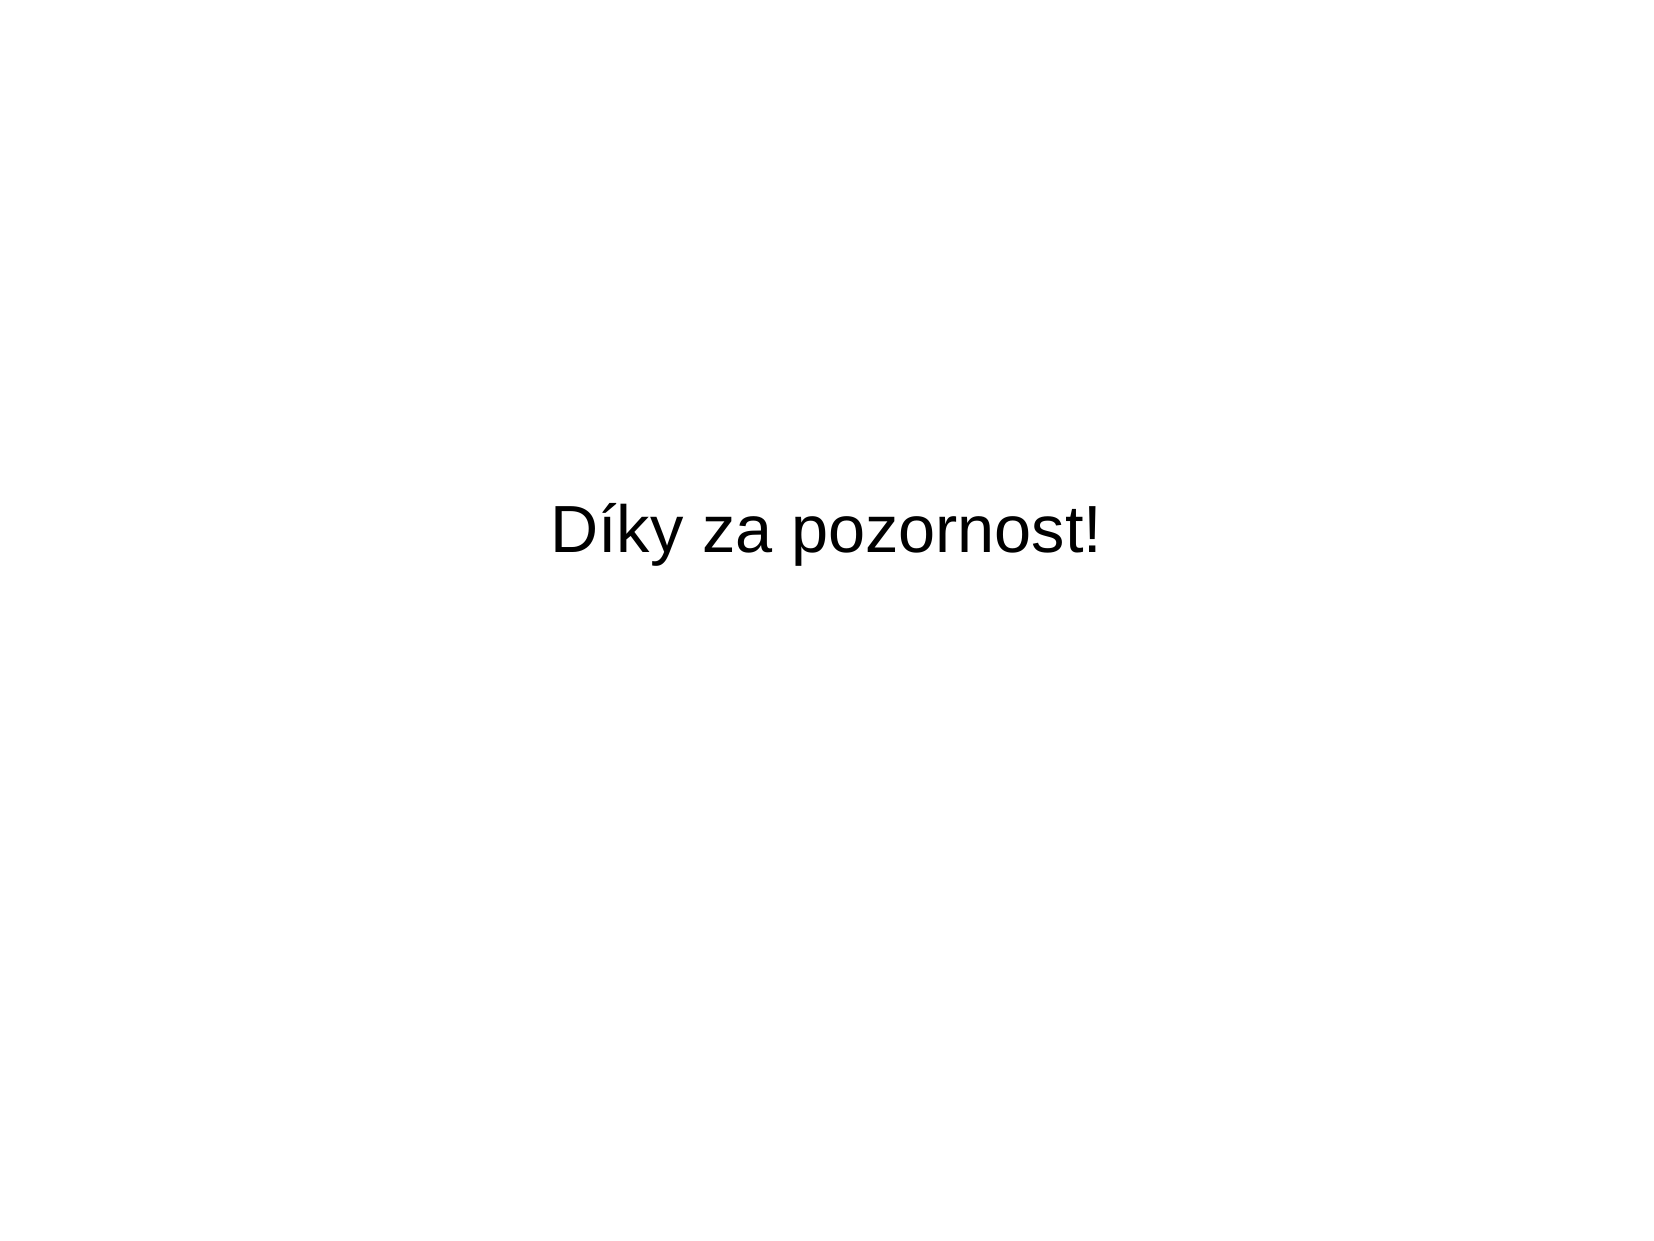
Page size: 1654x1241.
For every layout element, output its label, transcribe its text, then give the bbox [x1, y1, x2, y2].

subtitle Díky za pozornost! [82, 49, 1571, 1010]
